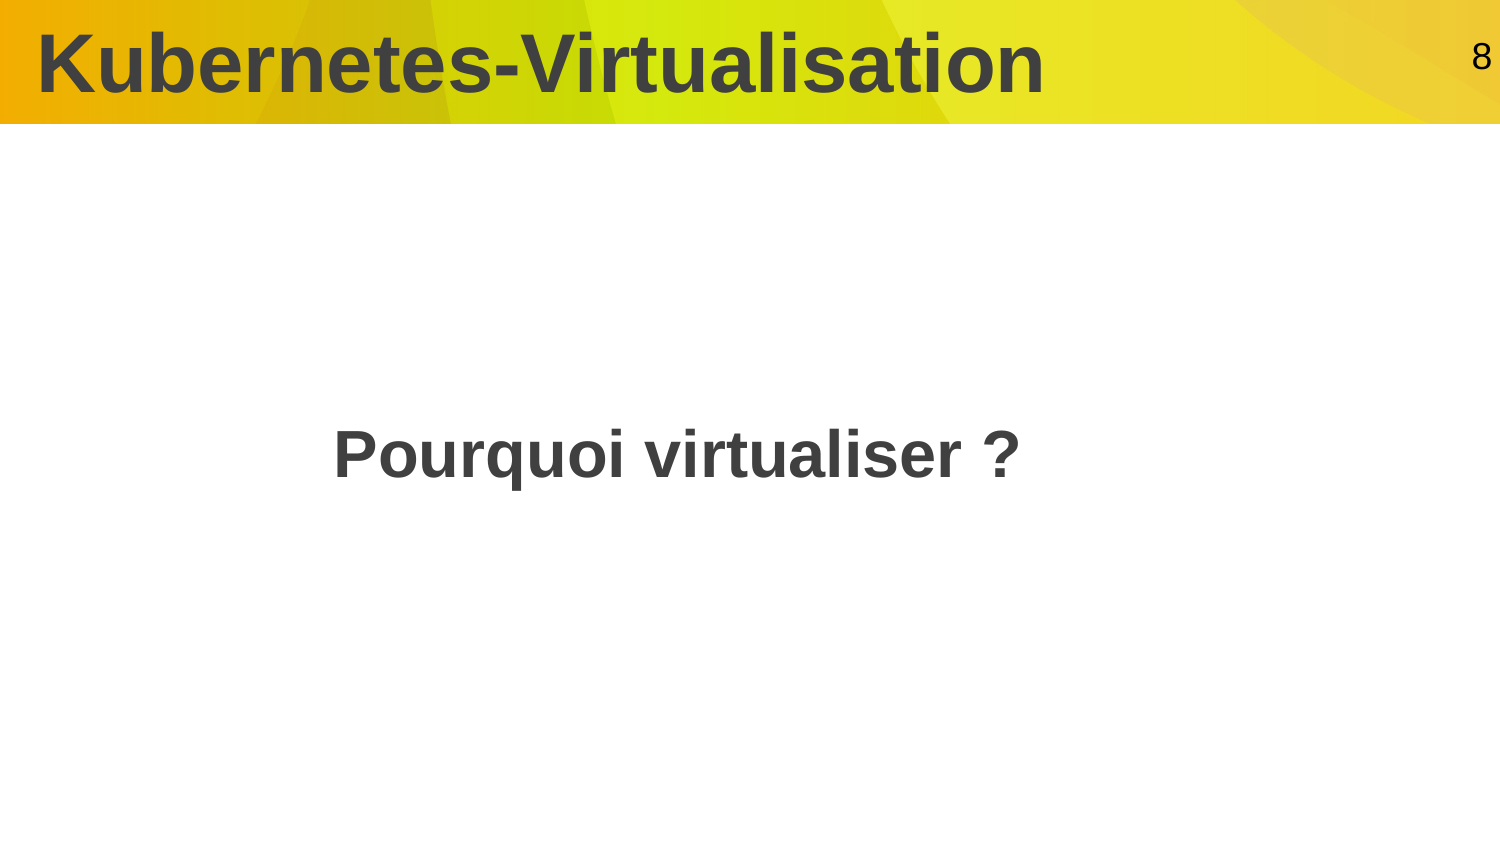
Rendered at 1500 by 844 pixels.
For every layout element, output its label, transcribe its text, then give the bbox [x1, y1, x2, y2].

text_box <numéro> [1321, 35, 1493, 106]
picture [0, 0, 1500, 844]
text_box Kubernetes-Virtualisation [0, 0, 1498, 130]
text_box Pourquoi virtualiser ? [318, 413, 1241, 489]
